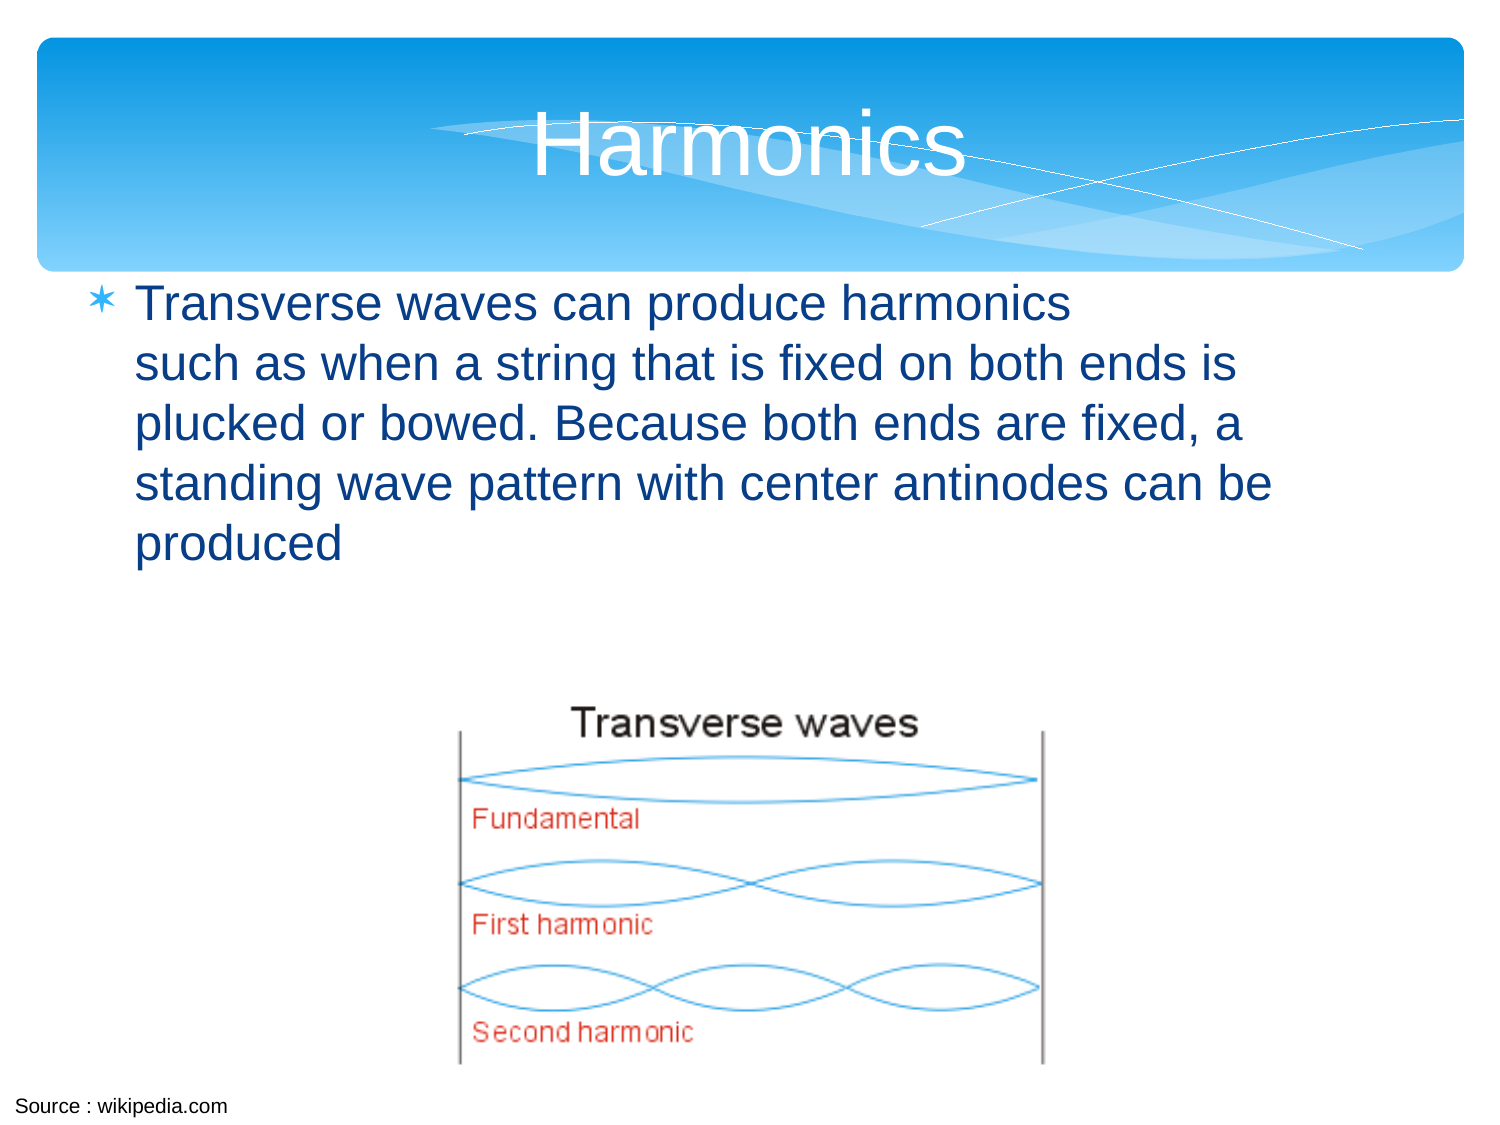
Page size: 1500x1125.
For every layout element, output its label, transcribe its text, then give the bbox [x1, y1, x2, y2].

text_box Source : wikipedia.com [0, 1084, 285, 1125]
list Transverse waves can produce harmonics such as when a string that is fixed on both ends is plucked or bowed. Because both ends are fixed, a standing wave pattern with center antinodes can be produced [75, 262, 1426, 1005]
title Harmonics [75, 45, 1426, 233]
picture [450, 699, 1054, 1075]
